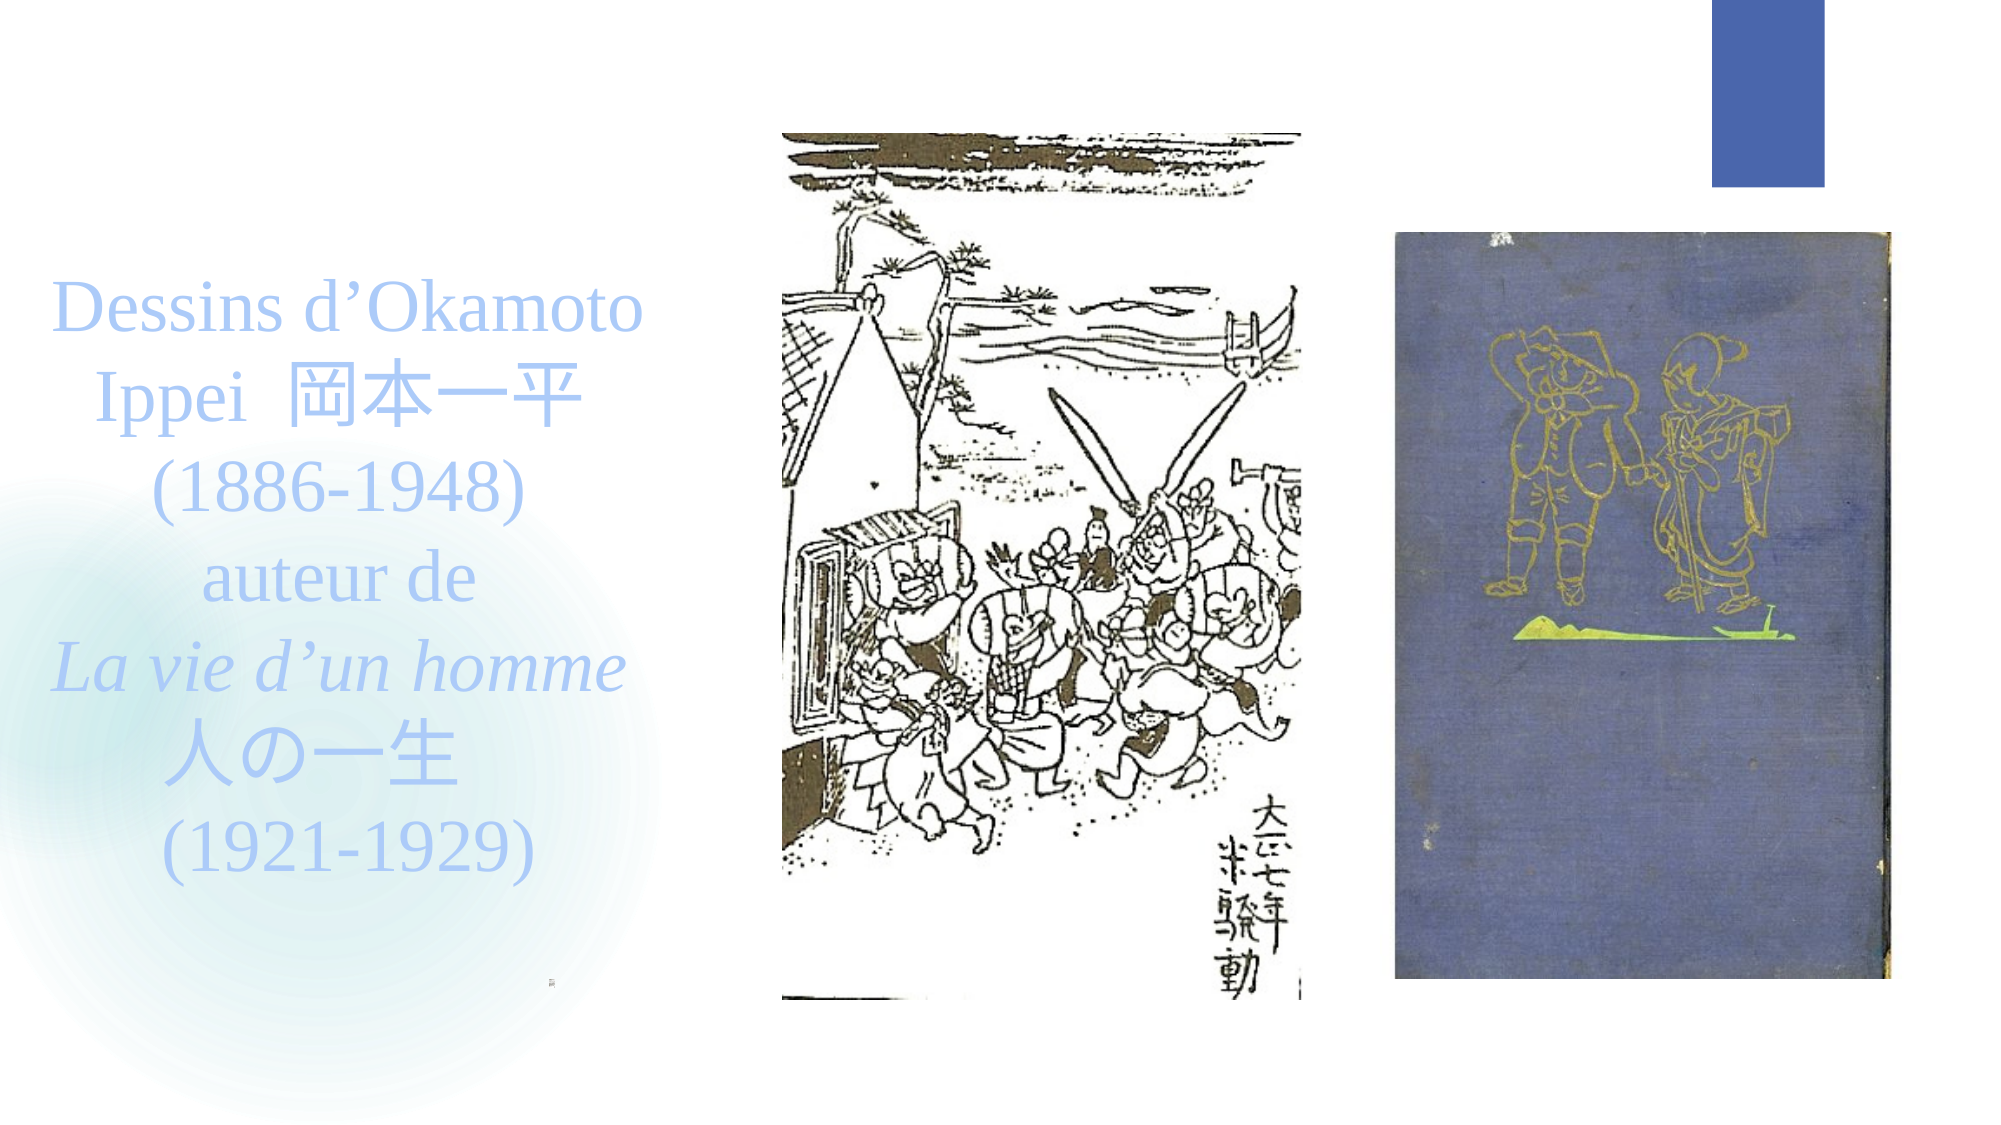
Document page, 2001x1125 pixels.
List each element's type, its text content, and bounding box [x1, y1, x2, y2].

picture [782, 133, 1303, 1000]
picture [1380, 232, 1907, 979]
text_box [647, 0, 2000, 1125]
title Dessins d’Okamoto Ippei 岡本一平(1886-1948) auteur de La vie d’un homme 人の一生 (1921-1929) [15, 656, 683, 894]
picture [0, 437, 663, 1125]
